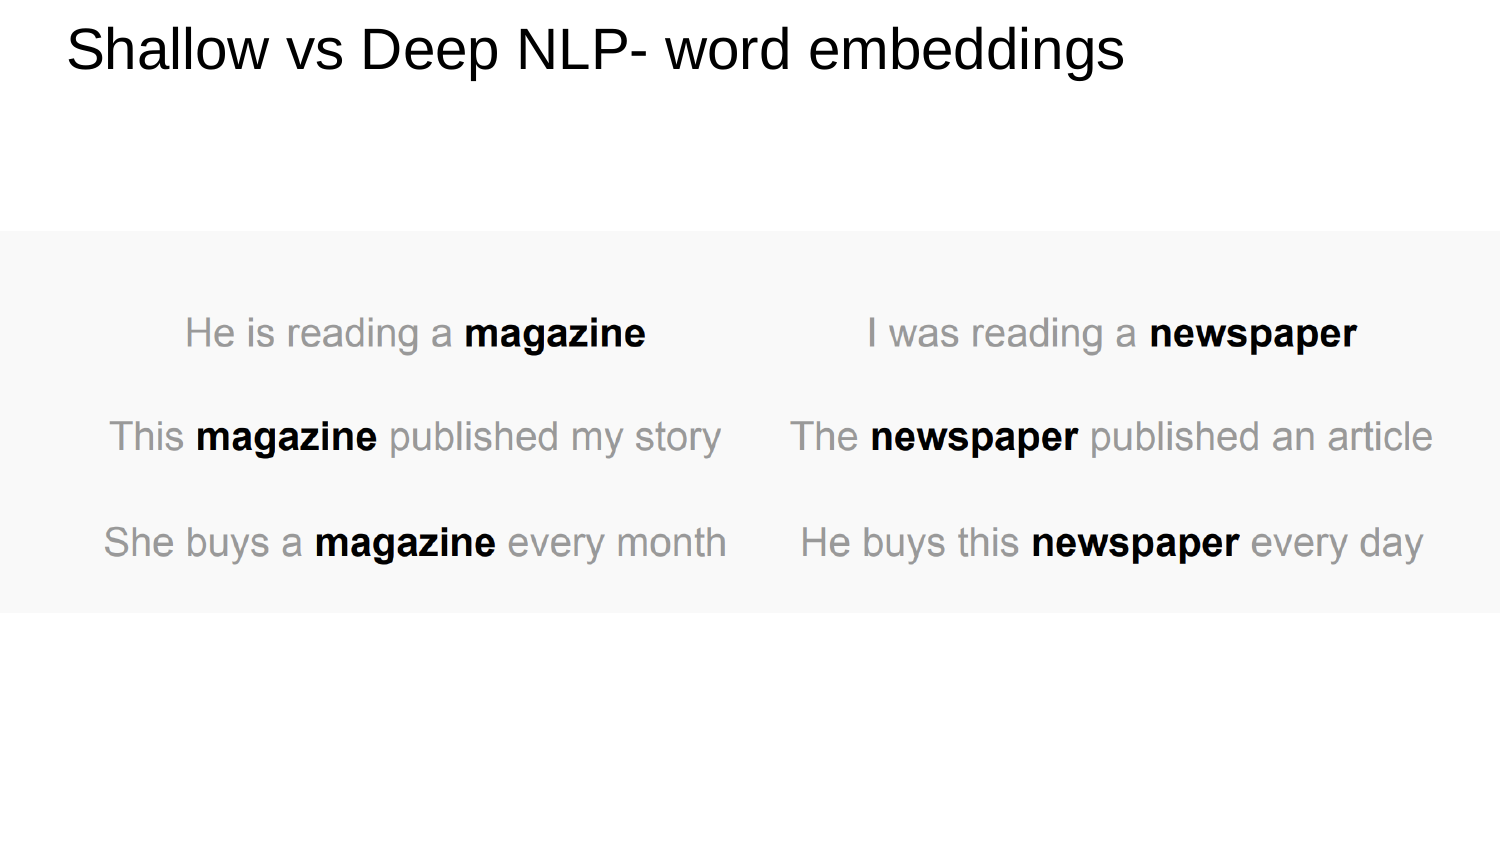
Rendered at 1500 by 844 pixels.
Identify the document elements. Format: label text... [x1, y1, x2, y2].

picture [0, 231, 1500, 613]
title Shallow vs Deep NLP- word embeddings [51, 0, 1449, 90]
